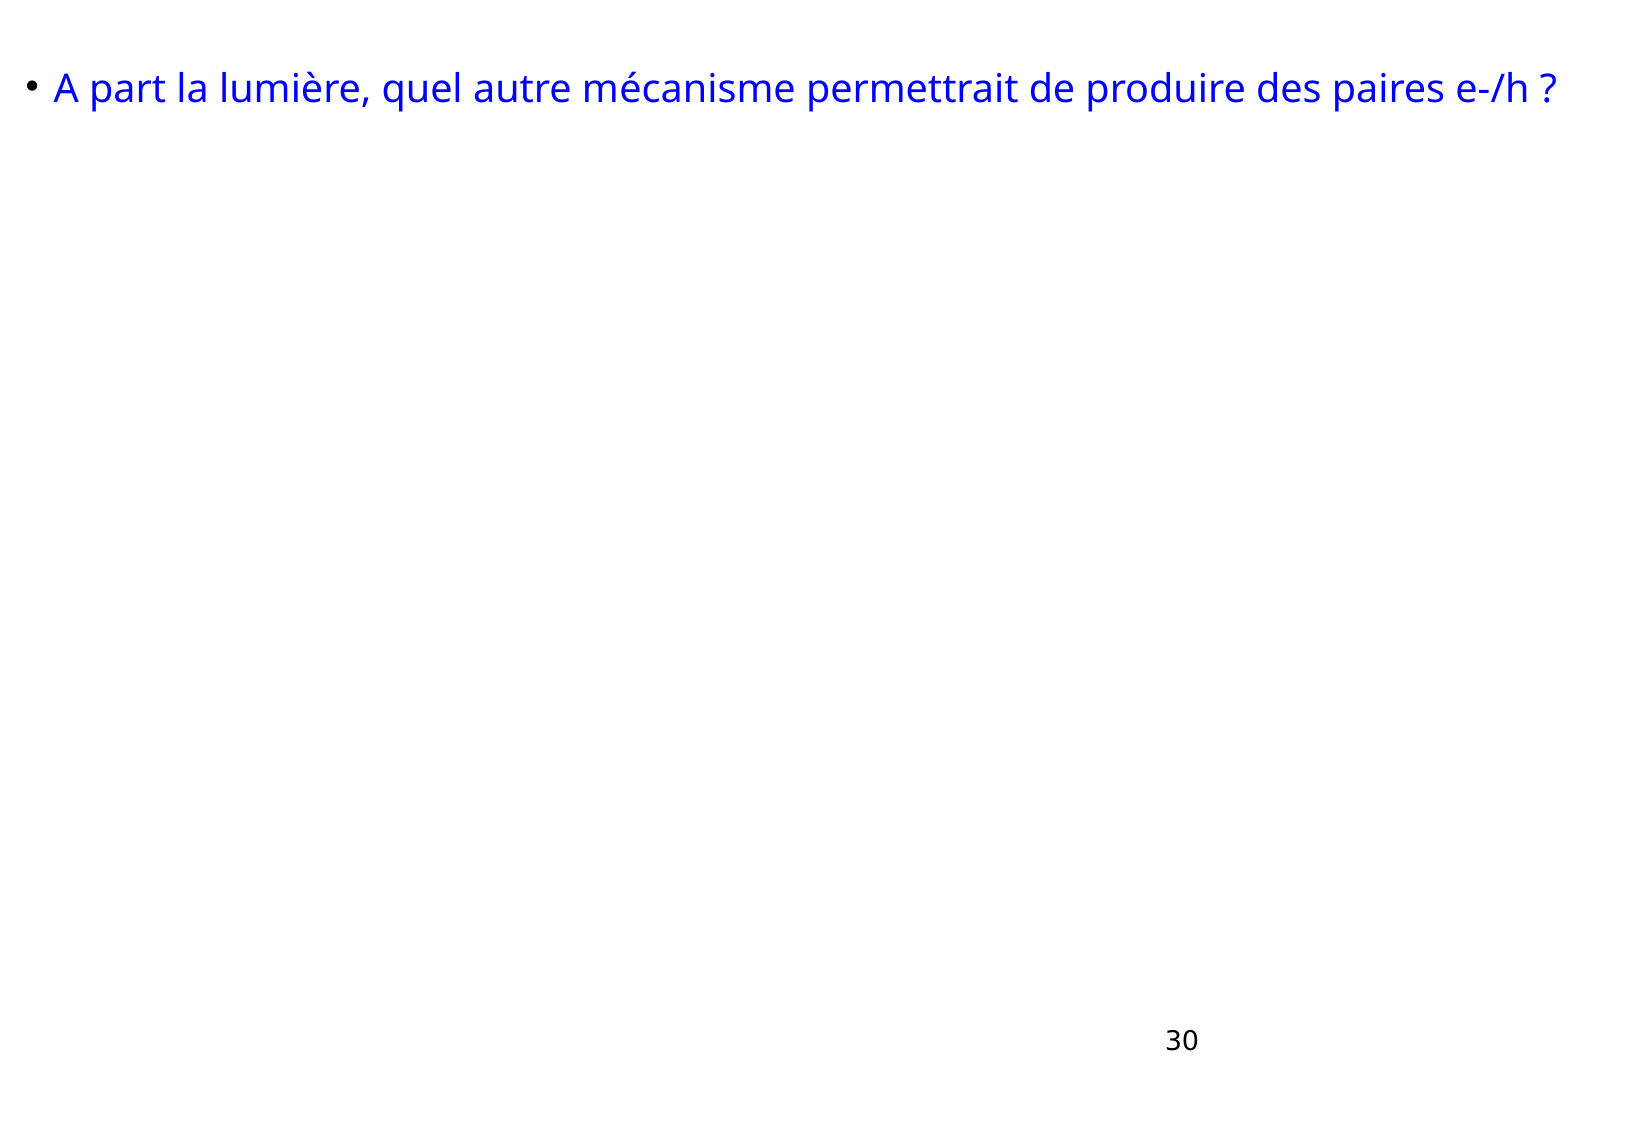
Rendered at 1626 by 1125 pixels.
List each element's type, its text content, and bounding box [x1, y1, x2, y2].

text_box [1164, 1024, 1544, 1103]
text_box A part la lumière, quel autre mécanisme permettrait de produire des paires e-/h ? [11, 58, 1602, 120]
